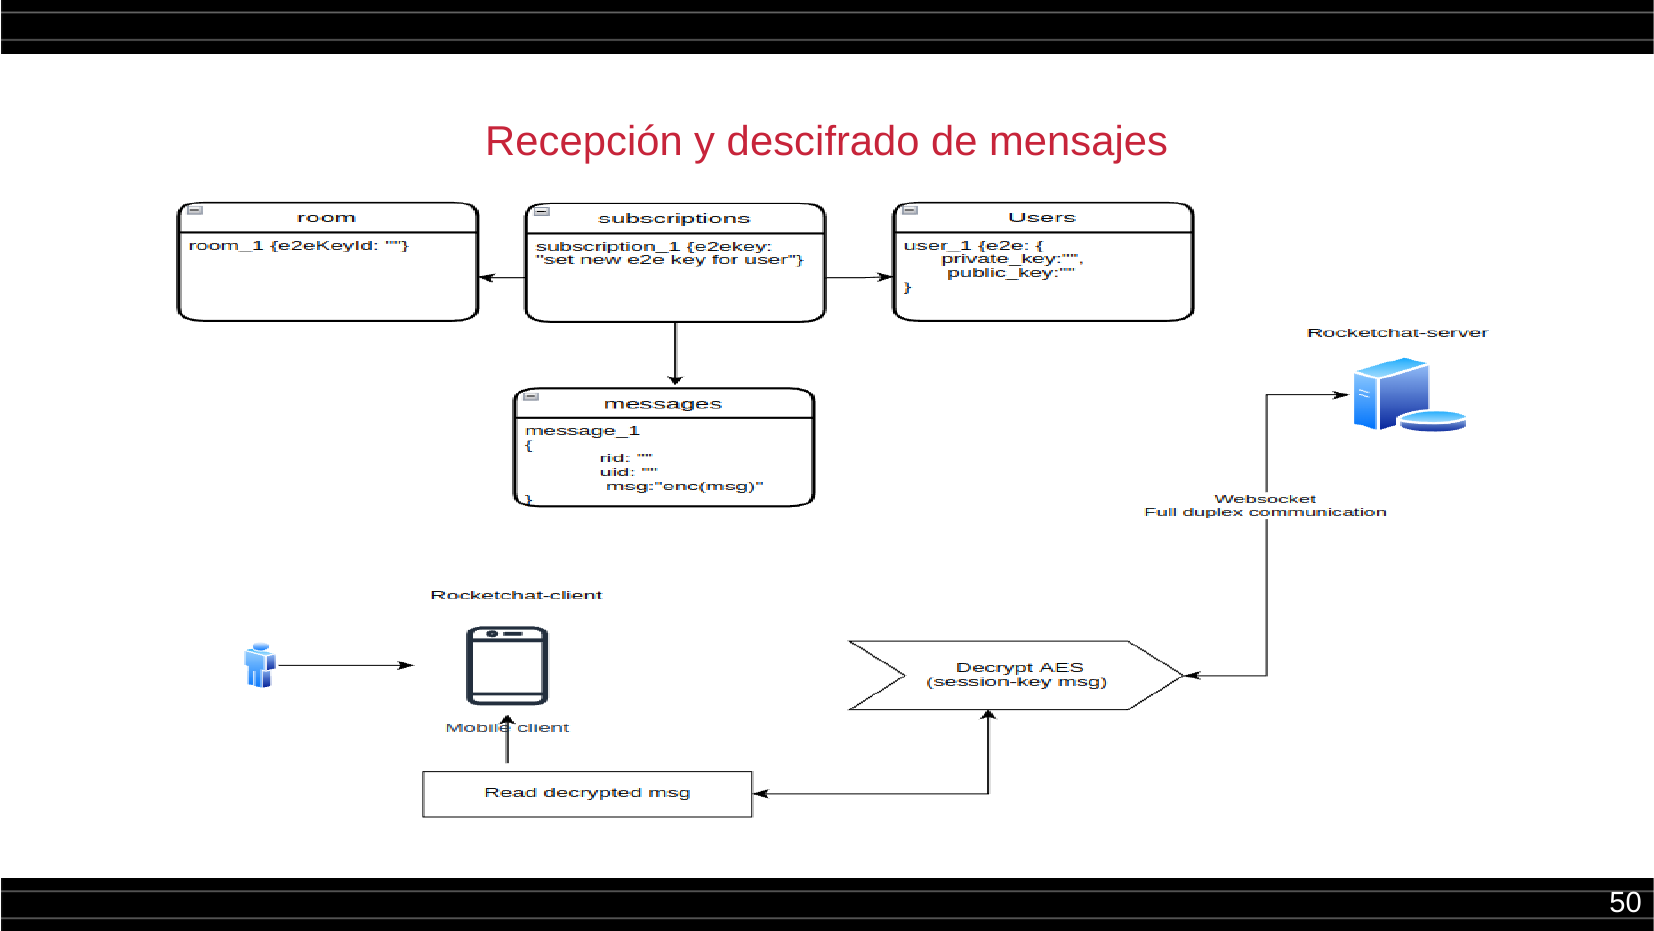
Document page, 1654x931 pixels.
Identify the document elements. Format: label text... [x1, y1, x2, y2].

title Recepción y descifrado de mensajes [82, 92, 1571, 189]
picture [118, 188, 1548, 851]
picture [1, 878, 1654, 931]
picture [1, 0, 1654, 54]
